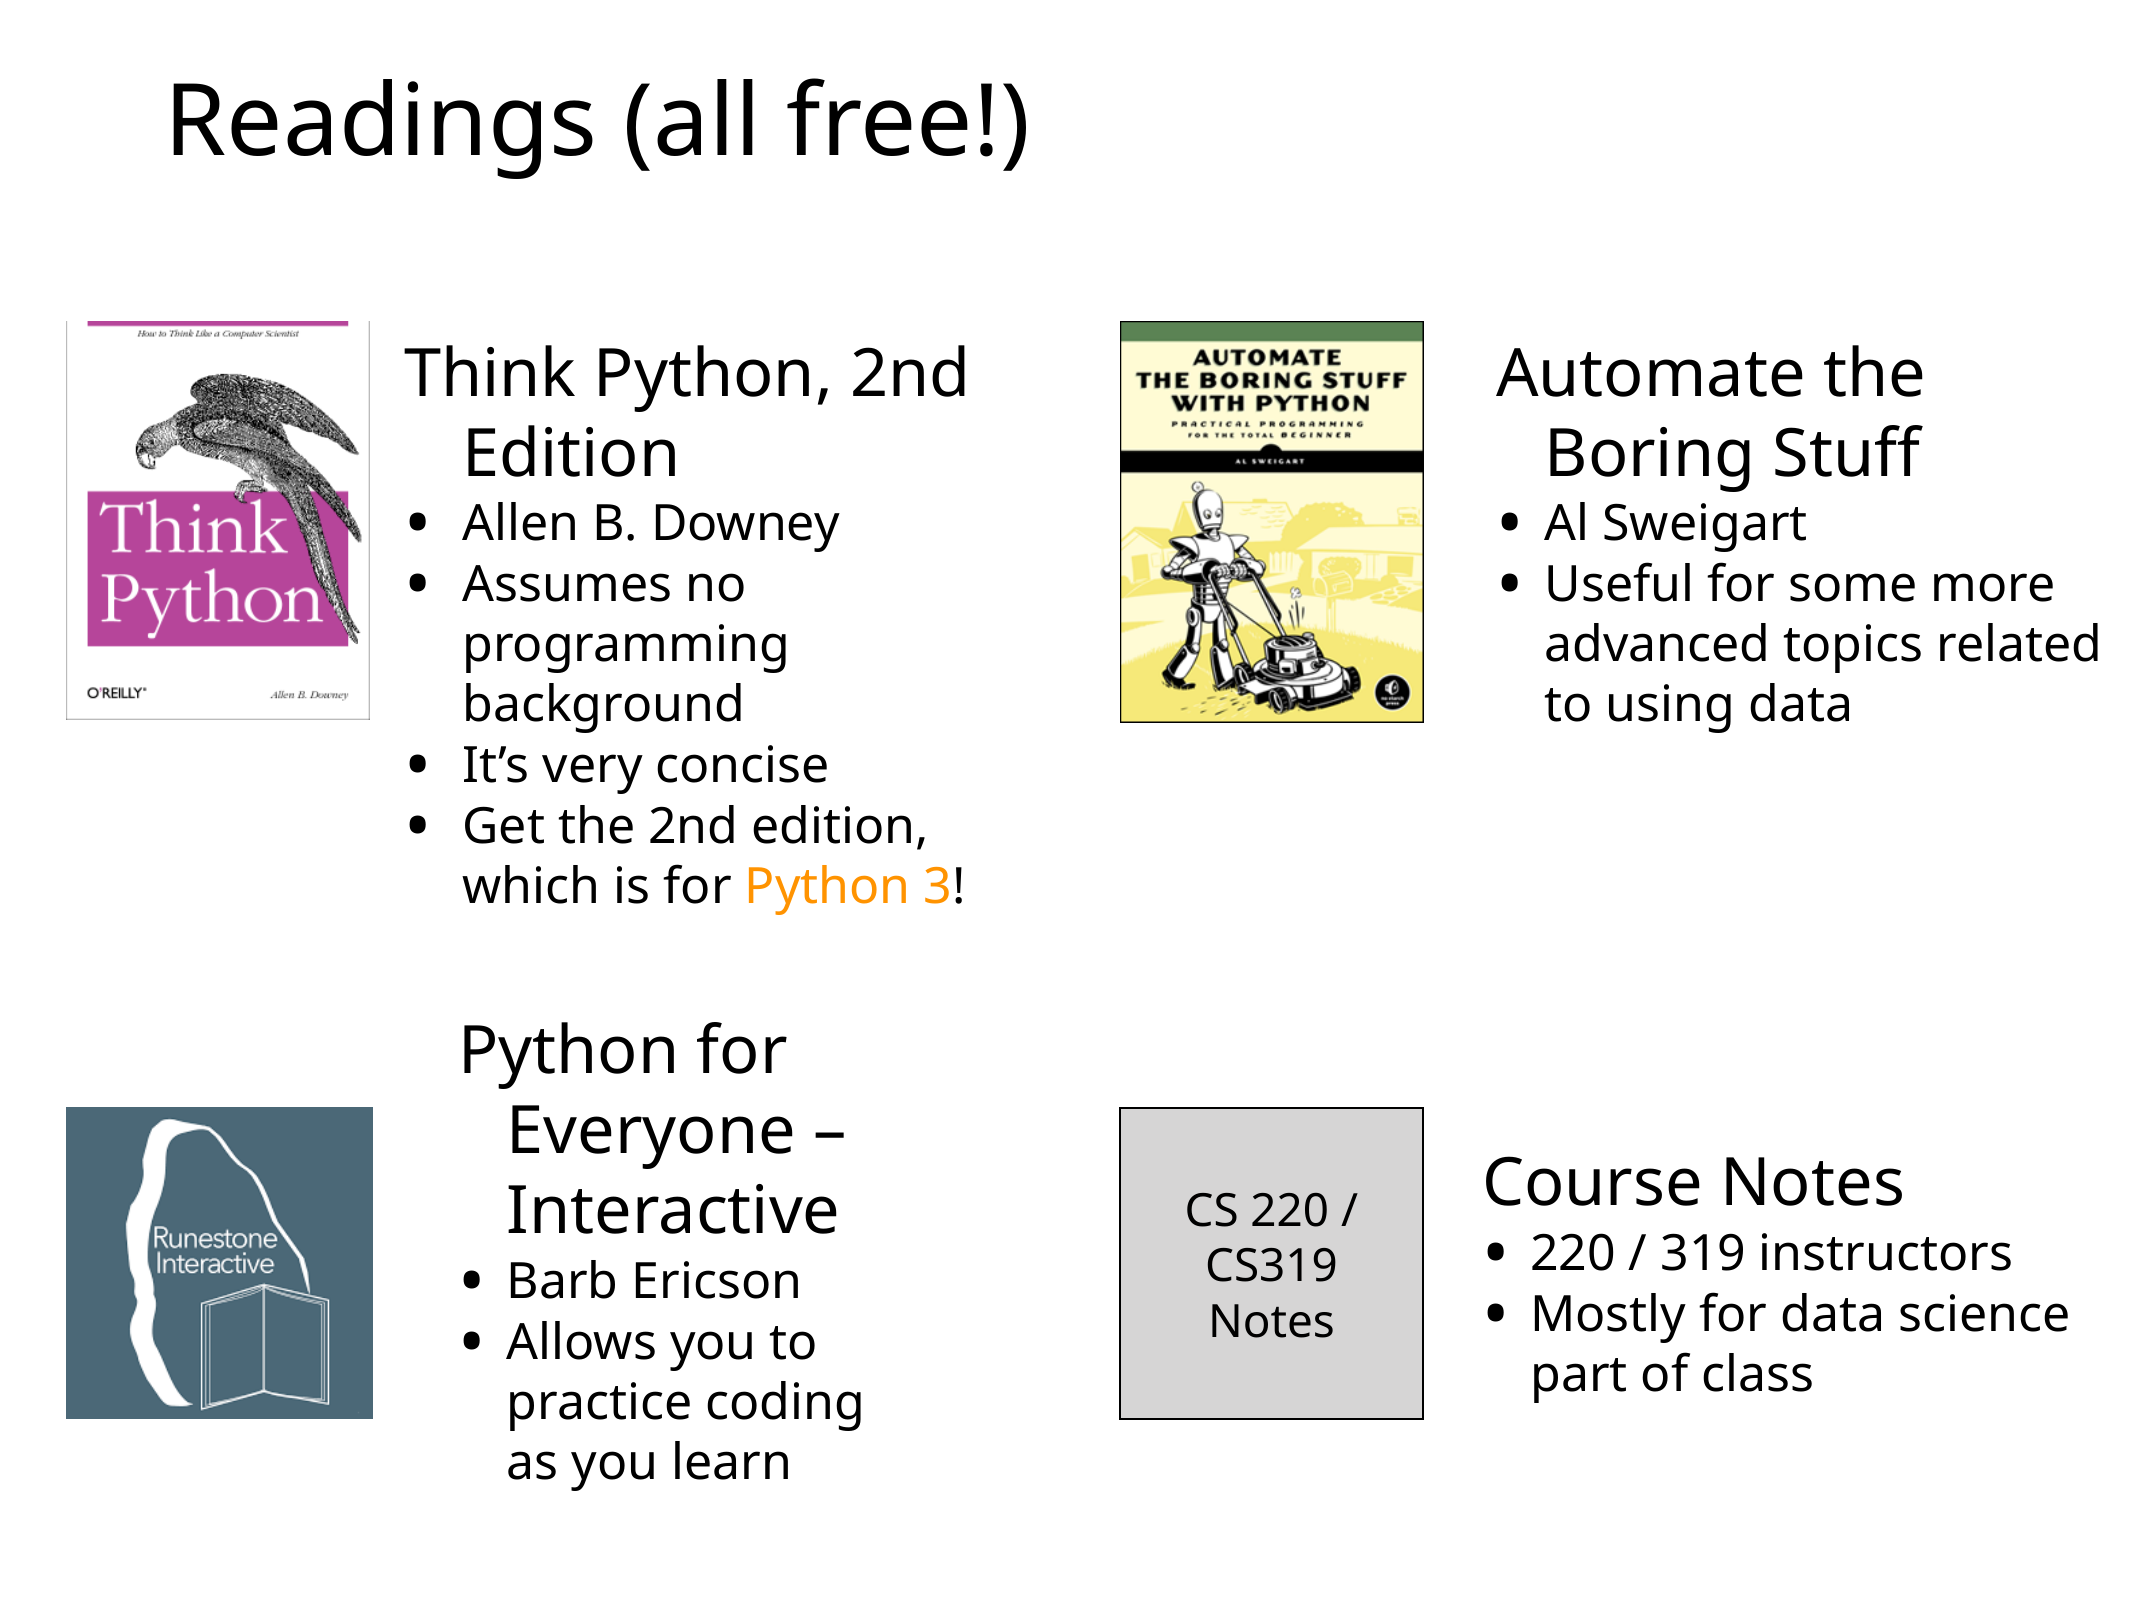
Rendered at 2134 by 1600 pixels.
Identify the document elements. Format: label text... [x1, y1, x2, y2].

text_box Readings (all free!) [156, 41, 1977, 190]
text_box Course Notes 220 / 319 instructors Mostly for data science part of class [1452, 1130, 2125, 1484]
picture [66, 1107, 373, 1419]
text_box Automate the Boring Stuff Al Sweigart Useful for some more advanced topics related to using data [1466, 321, 2134, 954]
picture [66, 321, 370, 720]
text_box Python for Everyone – Interactive Barb Ericson Allows you to practice coding as you learn [429, 998, 933, 1330]
picture [1120, 321, 1424, 723]
text_box CS 220 / CS319 Notes [1119, 1107, 1423, 1419]
text_box Think Python, 2nd Edition Allen B. Downey Assumes no programming background It’s very concise Get the 2nd edition, which is for Python 3! [371, 321, 1076, 674]
